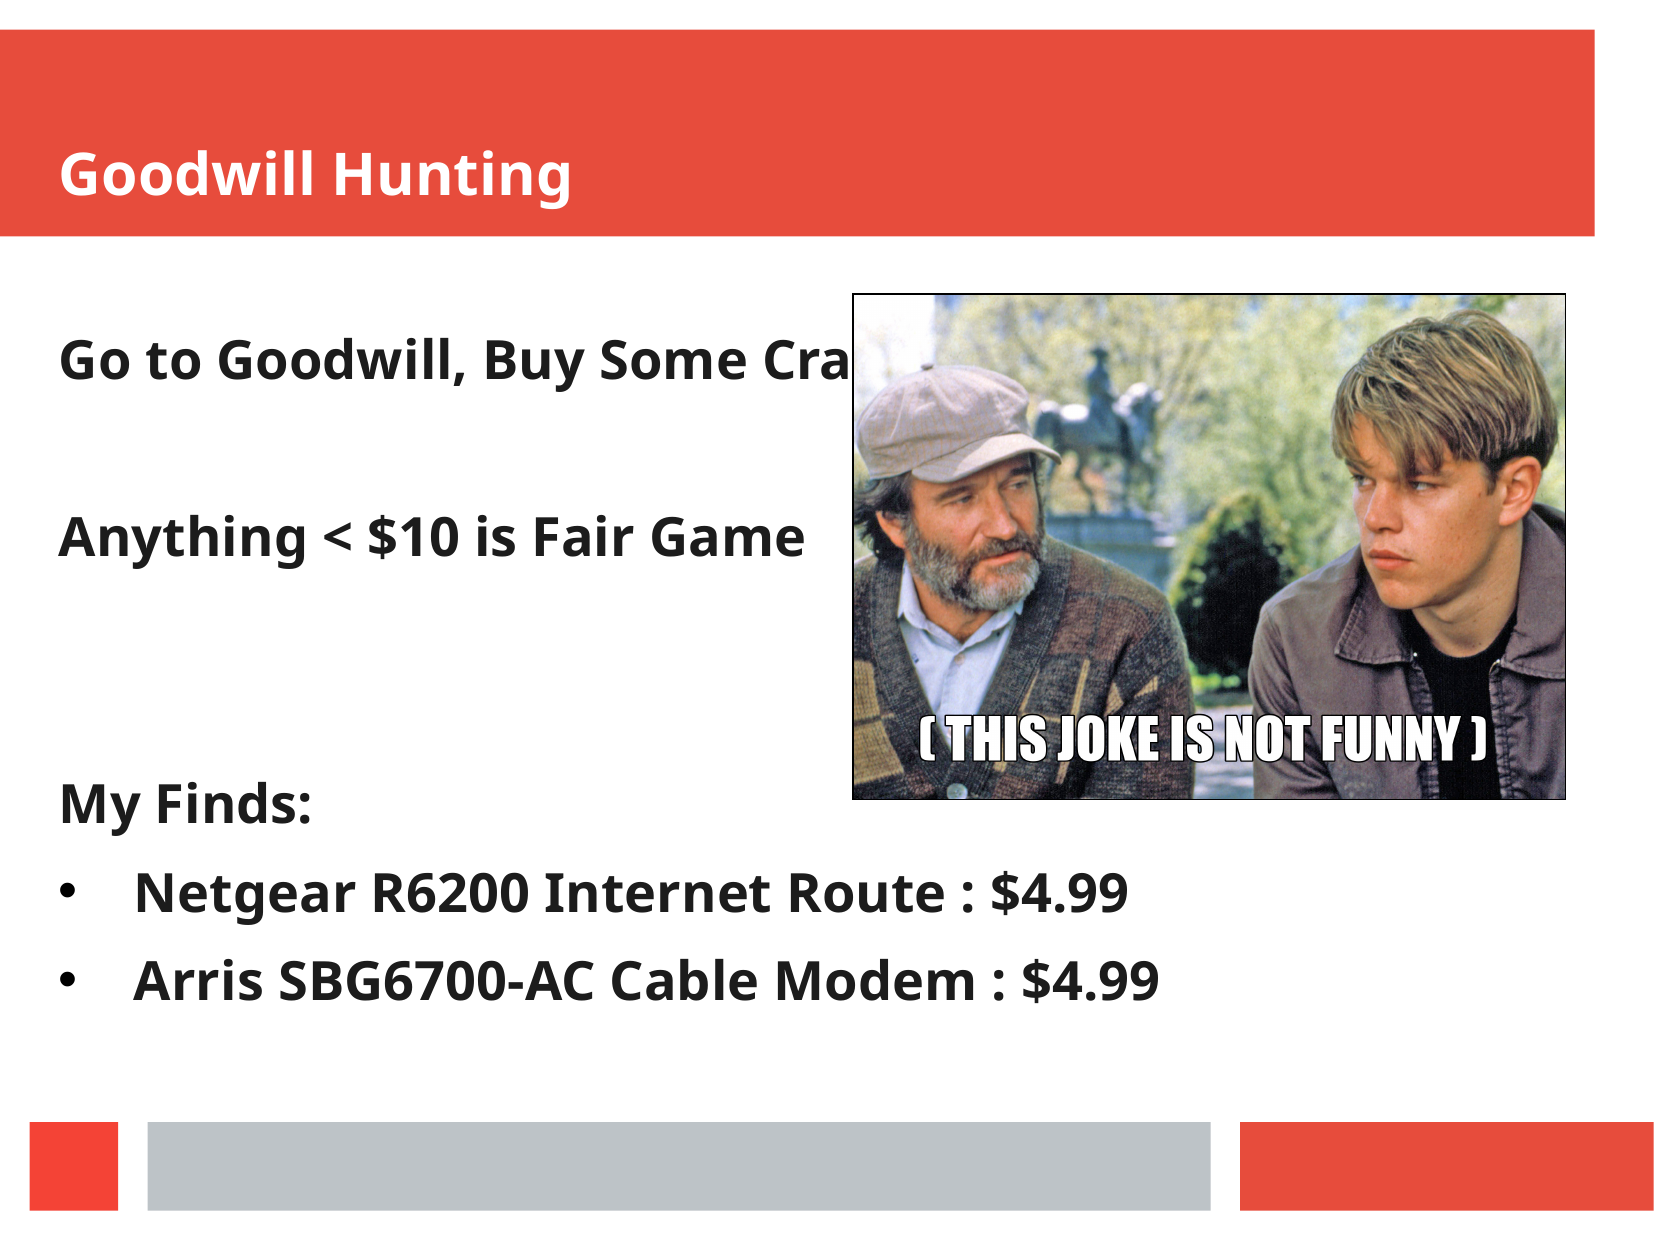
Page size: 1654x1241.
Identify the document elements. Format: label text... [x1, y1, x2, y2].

list Go to Goodwill, Buy Some Crap Anything < $10 is Fair Game My Finds: Netgear R6200 Internet Route : $4.99 Arris SBG6700-AC Cable Modem : $4.99 [59, 324, 1565, 1093]
title Goodwill Hunting [59, 135, 1595, 207]
picture [853, 294, 1565, 799]
